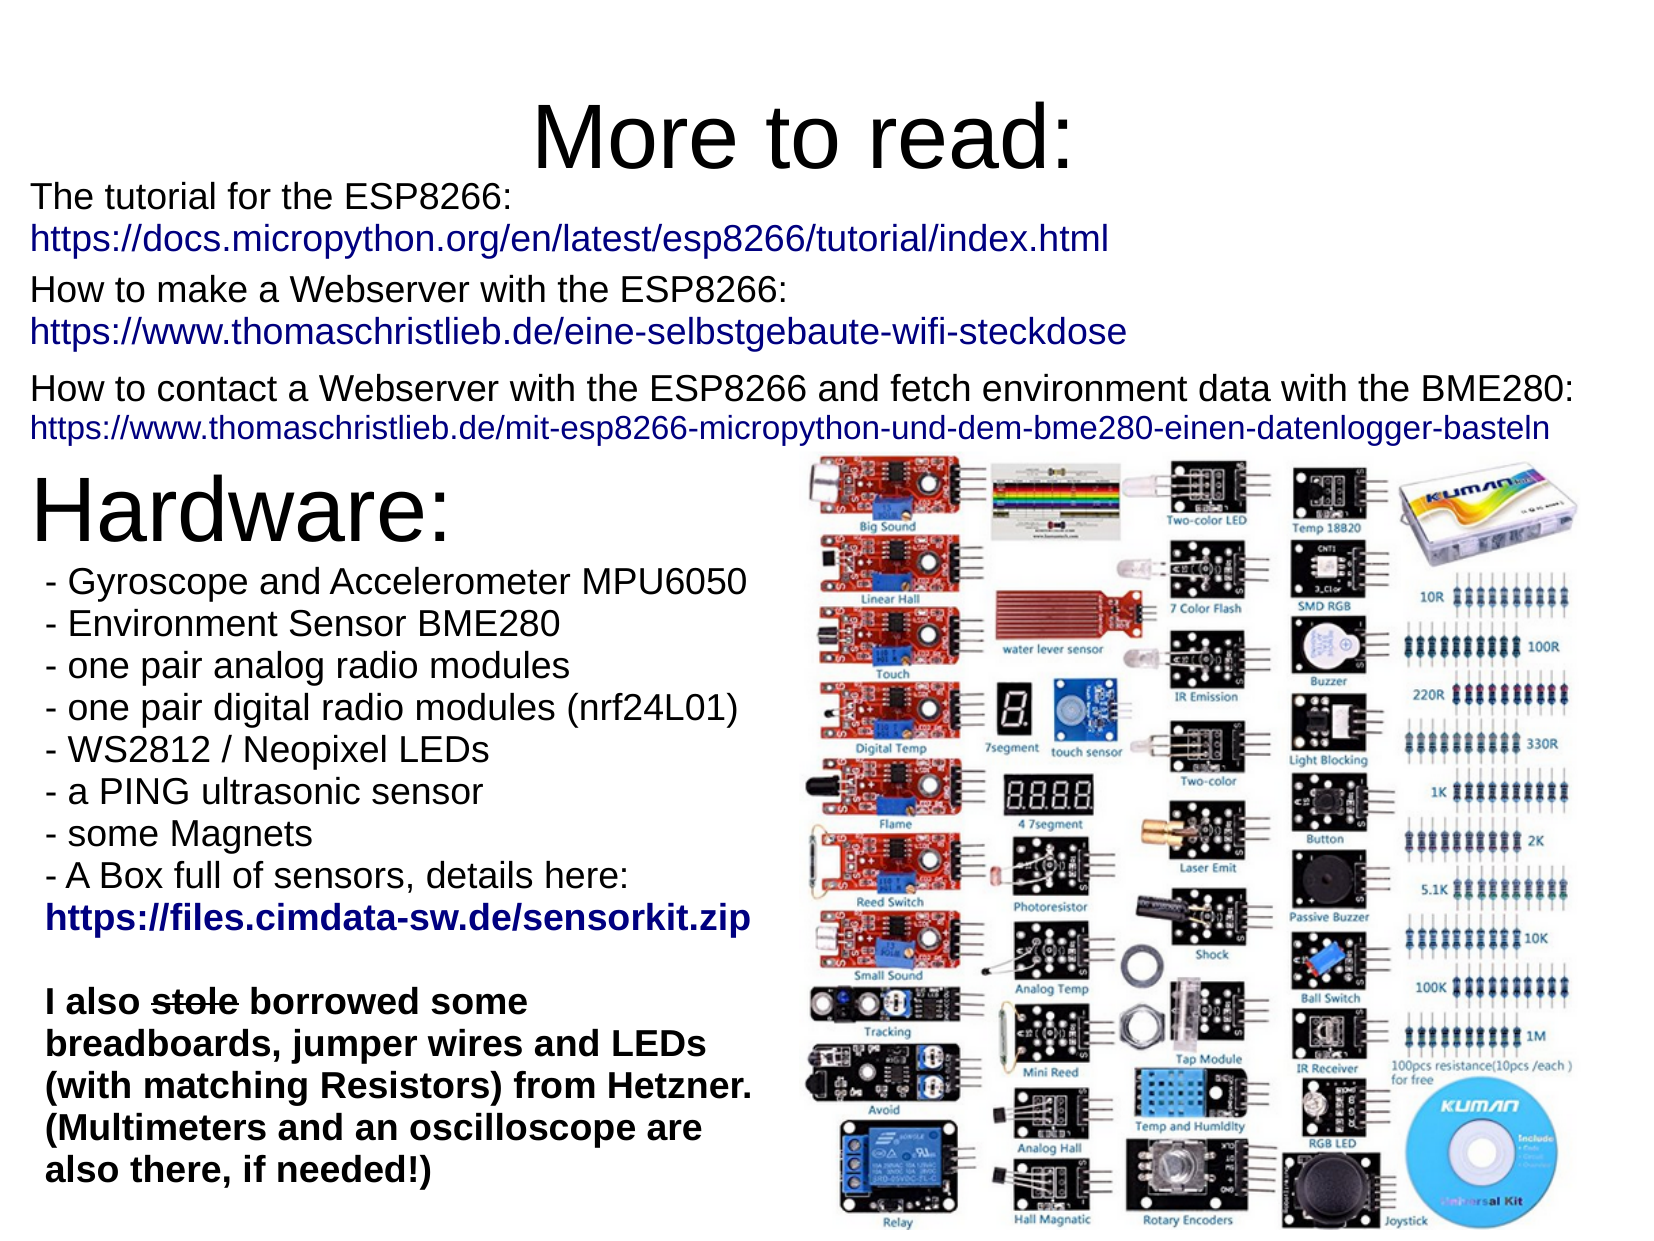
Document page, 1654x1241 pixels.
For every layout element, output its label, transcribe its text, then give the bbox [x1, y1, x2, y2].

text_box - Gyroscope and Accelerometer MPU6050 - Environment Sensor BME280 - one pair analog radio modules - one pair digital radio modules (nrf24L01) - WS2812 / Neopixel LEDs - a PING ultrasonic sensor - some Magnets - A Box full of sensors, details here: https://files.cimdata-sw.de/sensorkit.zip I also stole borrowed some breadboards, jumper wires and LEDs (with matching Resistors) from Hetzner. (Multimeters and an oscilloscope are also there, if needed!) [30, 553, 781, 1241]
picture [799, 449, 1591, 1231]
text_box The tutorial for the ESP8266: https://docs.micropython.org/en/latest/esp8266/tutorial/index.html [15, 168, 1606, 271]
text_box How to make a Webserver with the ESP8266: https://www.thomaschristlieb.de/eine-selbstgebaute-wifi-steckdose [14, 261, 1154, 361]
title Hardware: [30, 450, 481, 553]
text_box How to contact a Webserver with the ESP8266 and fetch environment data with the BME280: https://www.thomaschristlieb.de/mit-esp8266-micropython-und-dem-bme280-einen-datenlogger-basteln [15, 360, 1636, 491]
title More to read: [60, 32, 1549, 168]
